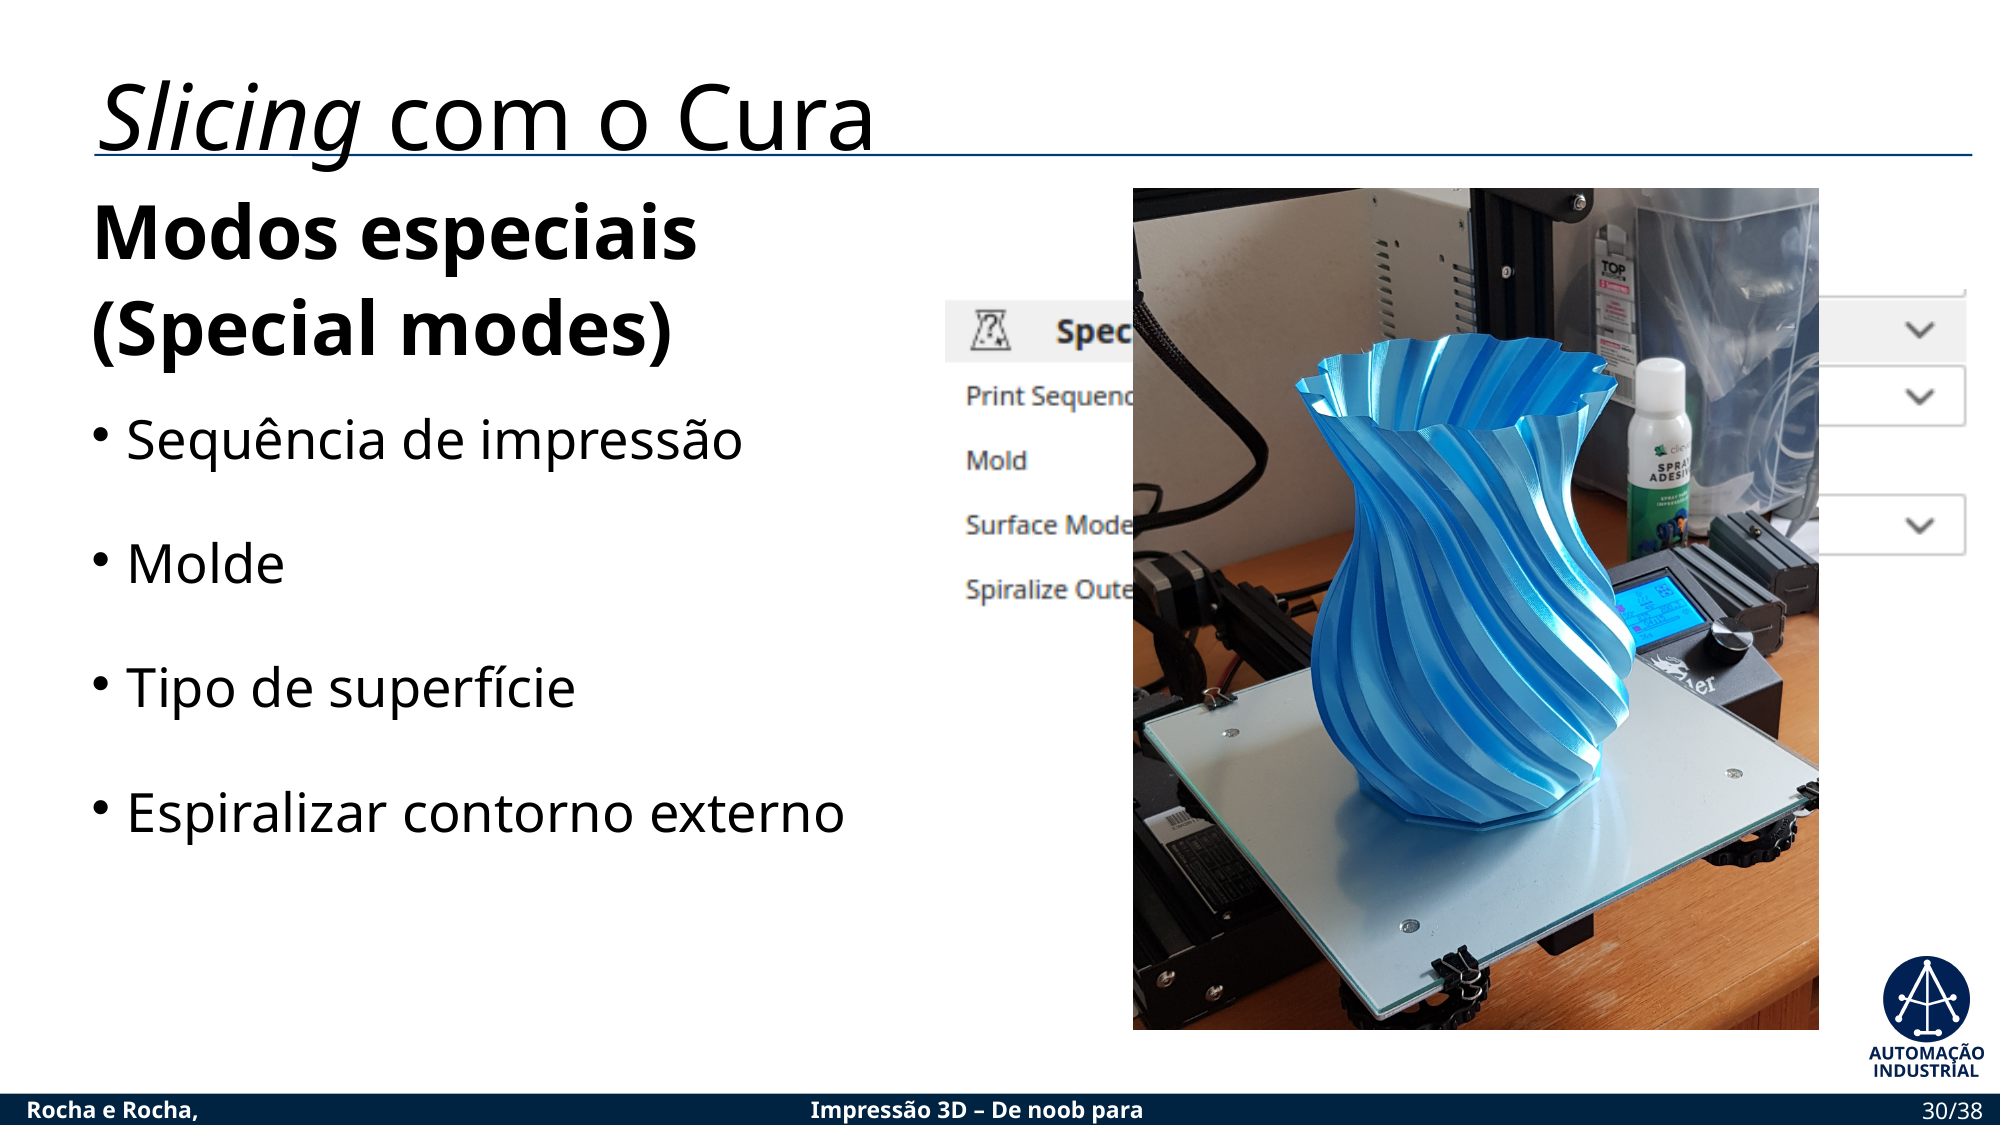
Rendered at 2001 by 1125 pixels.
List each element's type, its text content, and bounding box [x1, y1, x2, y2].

text_box Modos especiais (Special modes) Sequência de impressão Molde Tipo de superfície Espiralizar contorno externo [76, 177, 998, 683]
picture [1869, 956, 1984, 1077]
picture [945, 188, 1979, 1030]
text_box Slicing com o Cura [84, 12, 1809, 230]
